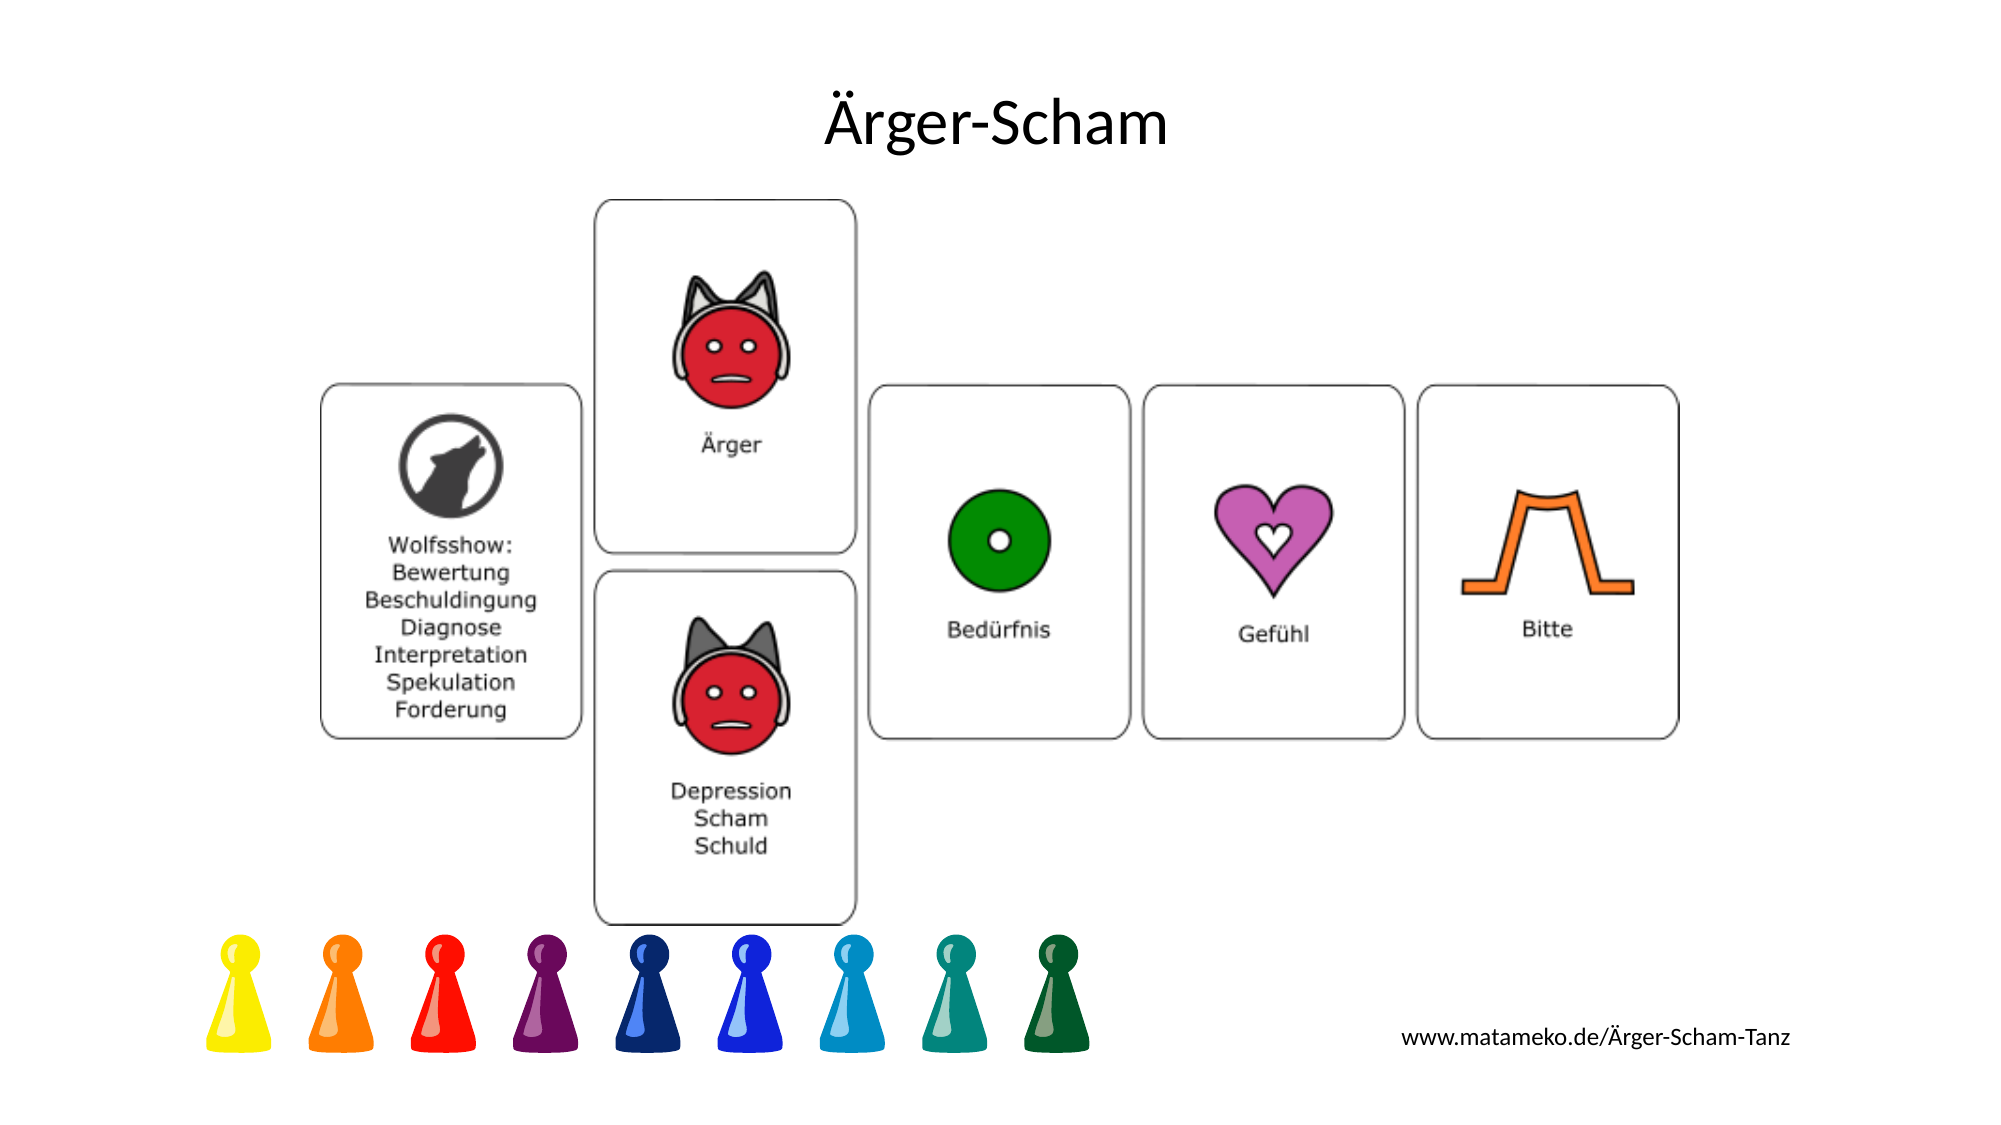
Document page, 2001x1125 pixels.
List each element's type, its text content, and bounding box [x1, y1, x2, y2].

text_box [819, 934, 885, 1053]
text_box [308, 934, 374, 1053]
text_box [206, 934, 272, 1053]
text_box [717, 934, 783, 1053]
text_box Ärger-Scham [809, 70, 1191, 167]
text_box [410, 934, 476, 1053]
text_box [615, 934, 681, 1053]
text_box [922, 934, 988, 1053]
text_box [513, 934, 579, 1053]
picture [320, 199, 1680, 926]
text_box www.matameko.de/Ärger-Scham-Tanz [1386, 1013, 1807, 1058]
text_box [1024, 934, 1090, 1053]
